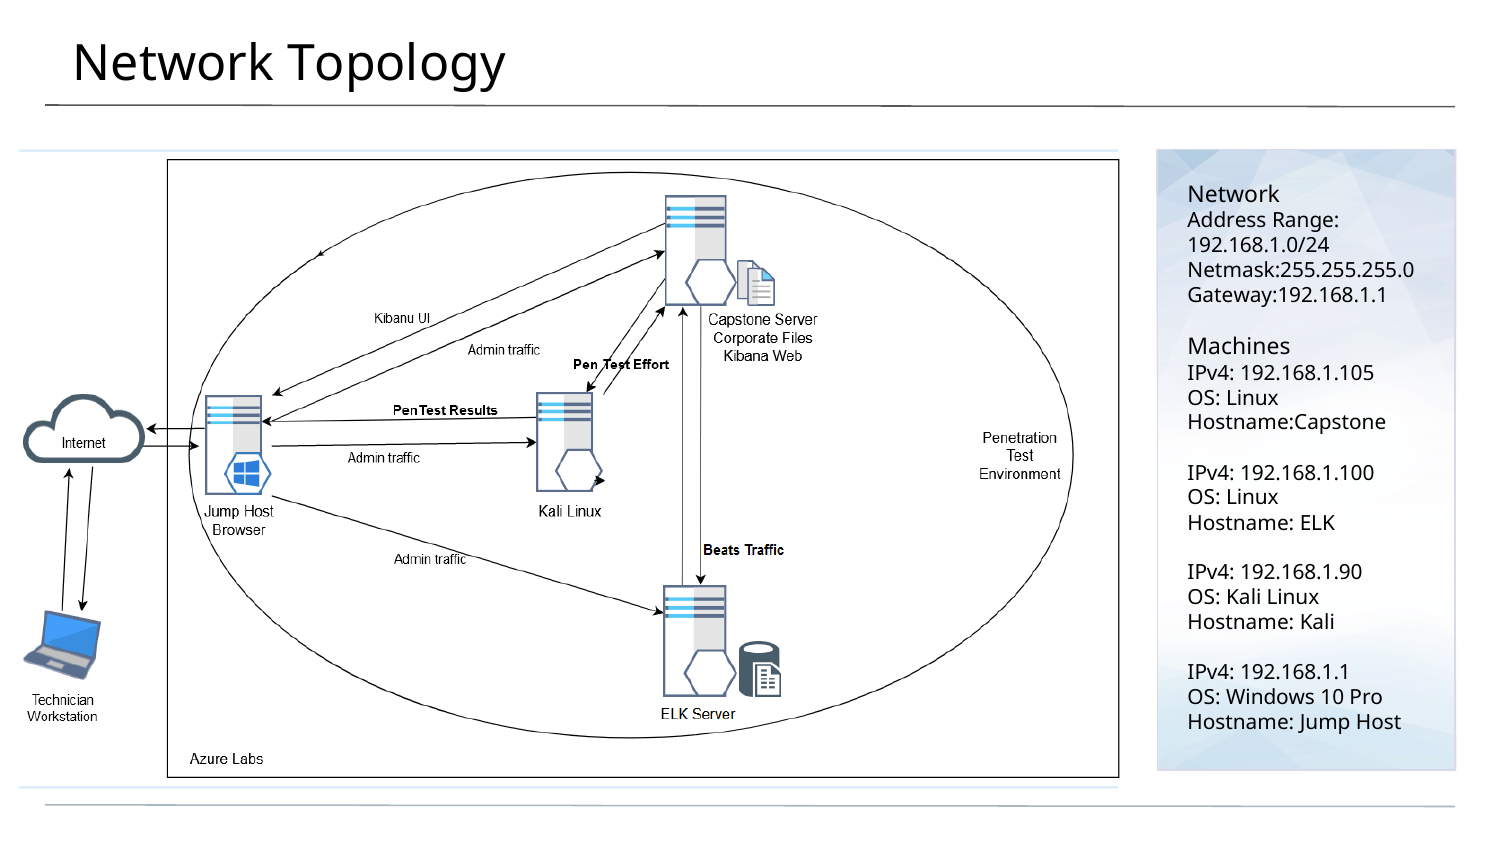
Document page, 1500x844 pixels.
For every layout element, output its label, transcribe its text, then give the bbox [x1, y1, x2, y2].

title Network Topology [0, 0, 1097, 107]
subtitle Network Address Range: 192.168.1.0/24 Netmask:255.255.255.0 Gateway:192.168.1.1 Machines IPv4: 192.168.1.105 OS: Linux Hostname:Capstone IPv4: 192.168.1.100 OS: Linux Hostname: ELK IPv4: 192.168.1.90 OS: Kali Linux Hostname: Kali IPv4: 192.168.1.1 OS: Windows 10 Pro Hostname: Jump Host [1157, 149, 1456, 771]
picture [18, 152, 1129, 786]
